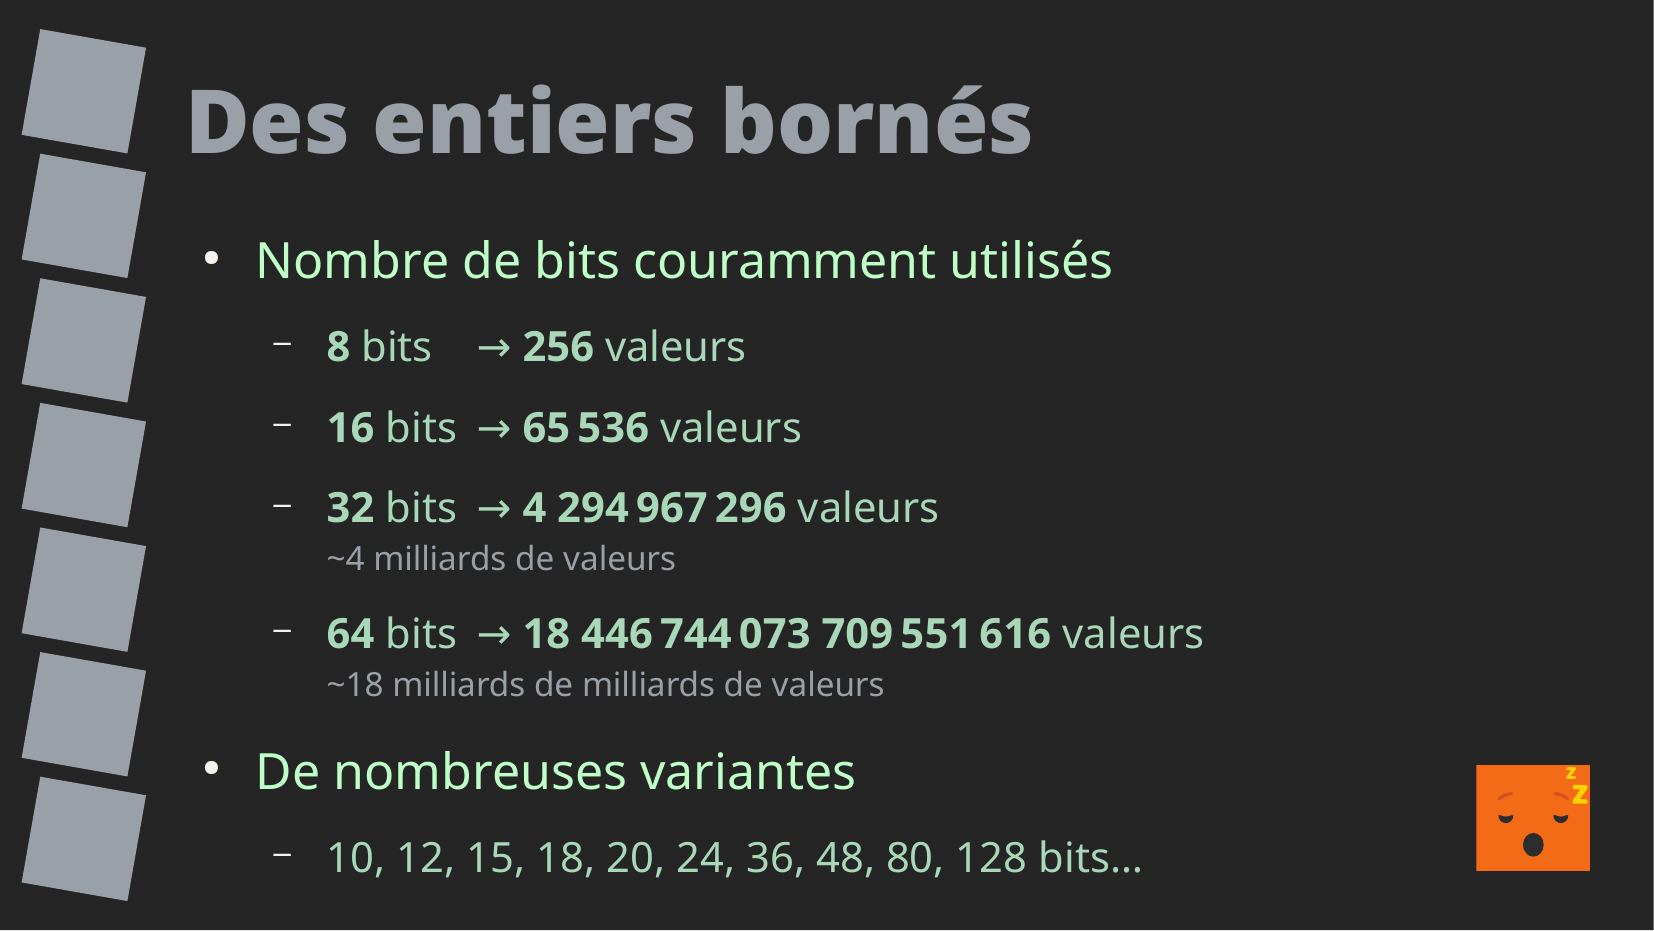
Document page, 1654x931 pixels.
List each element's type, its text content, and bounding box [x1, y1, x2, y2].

title Des entiers bornés [184, 59, 1654, 154]
picture [1476, 764, 1591, 872]
list Nombre de bits couramment utilisés 8 bits → 256 valeurs 16 bits → 65 536 valeurs 32 bits → 4 294 967 296 valeurs ~4 milliards de valeurs 64 bits → 18 446 744 073 709 551 616 valeurs ~18 milliards de milliards de valeurs De nombreuses variantes 10, 12, 15, 18, 20, 24, 36, 48, 80, 128 bits… [184, 225, 1636, 901]
